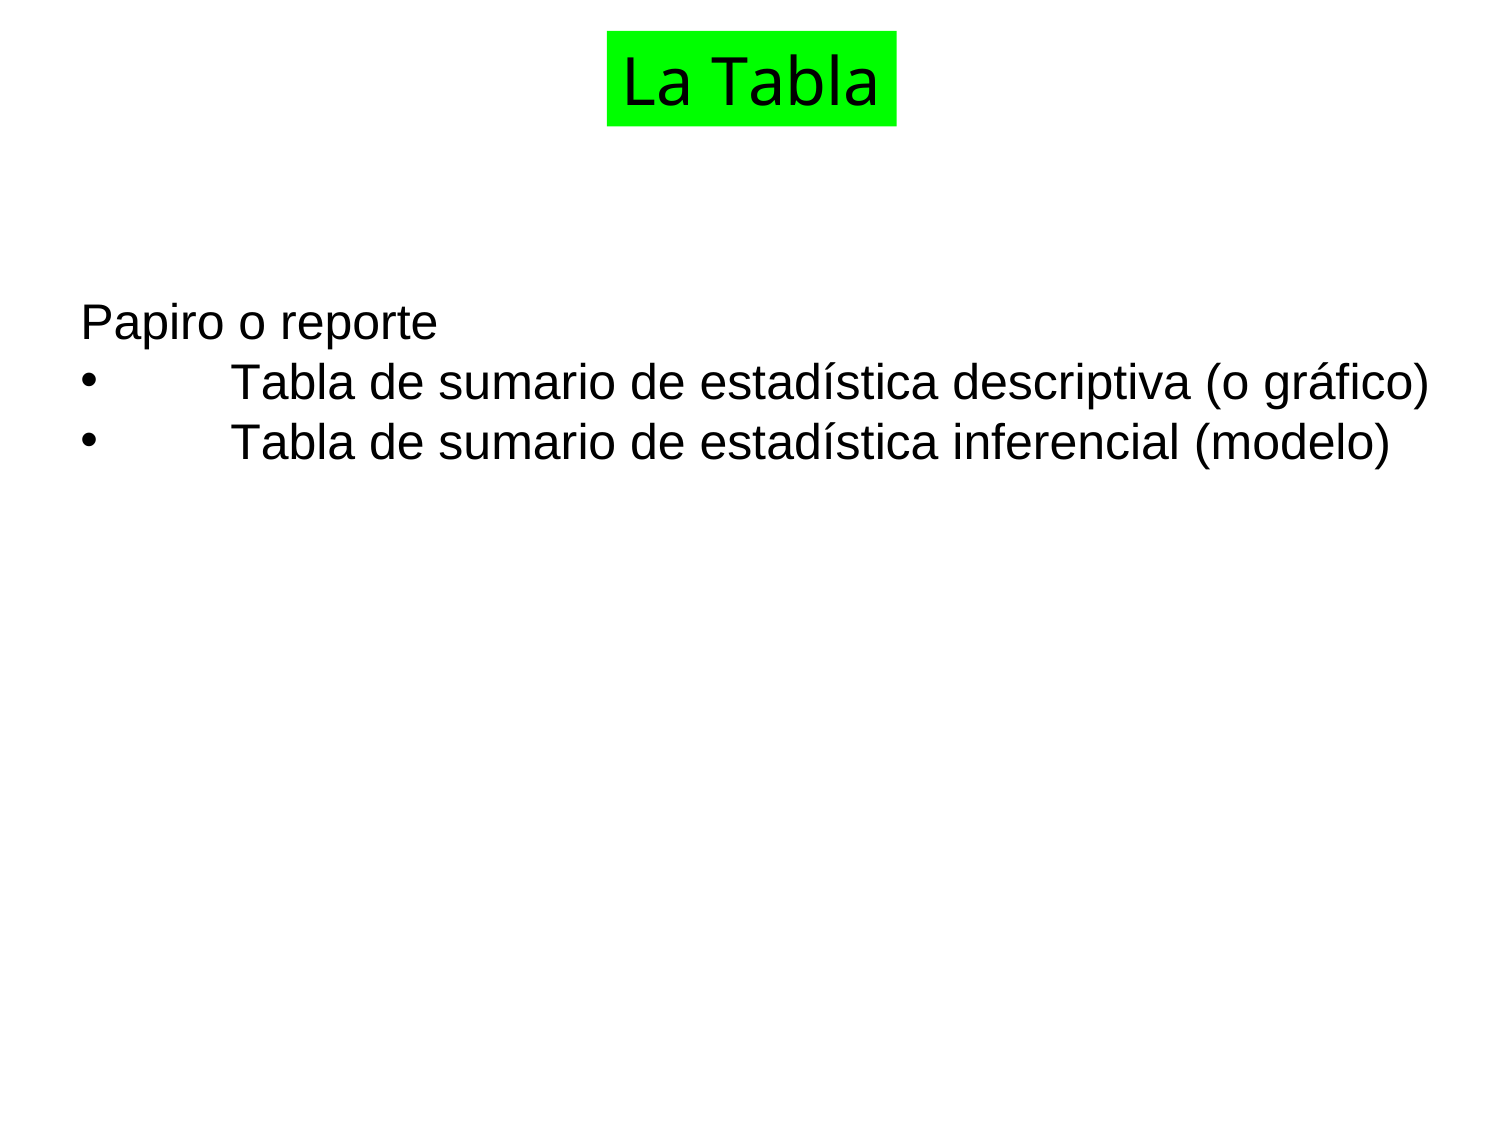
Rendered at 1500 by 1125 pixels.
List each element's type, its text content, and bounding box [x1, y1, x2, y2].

text_box La Tabla [606, 30, 897, 127]
text_box Papiro o reporte Tabla de sumario de estadística descriptiva (o gráfico) Tabla de sumario de estadística inferencial (modelo) [65, 281, 1446, 478]
